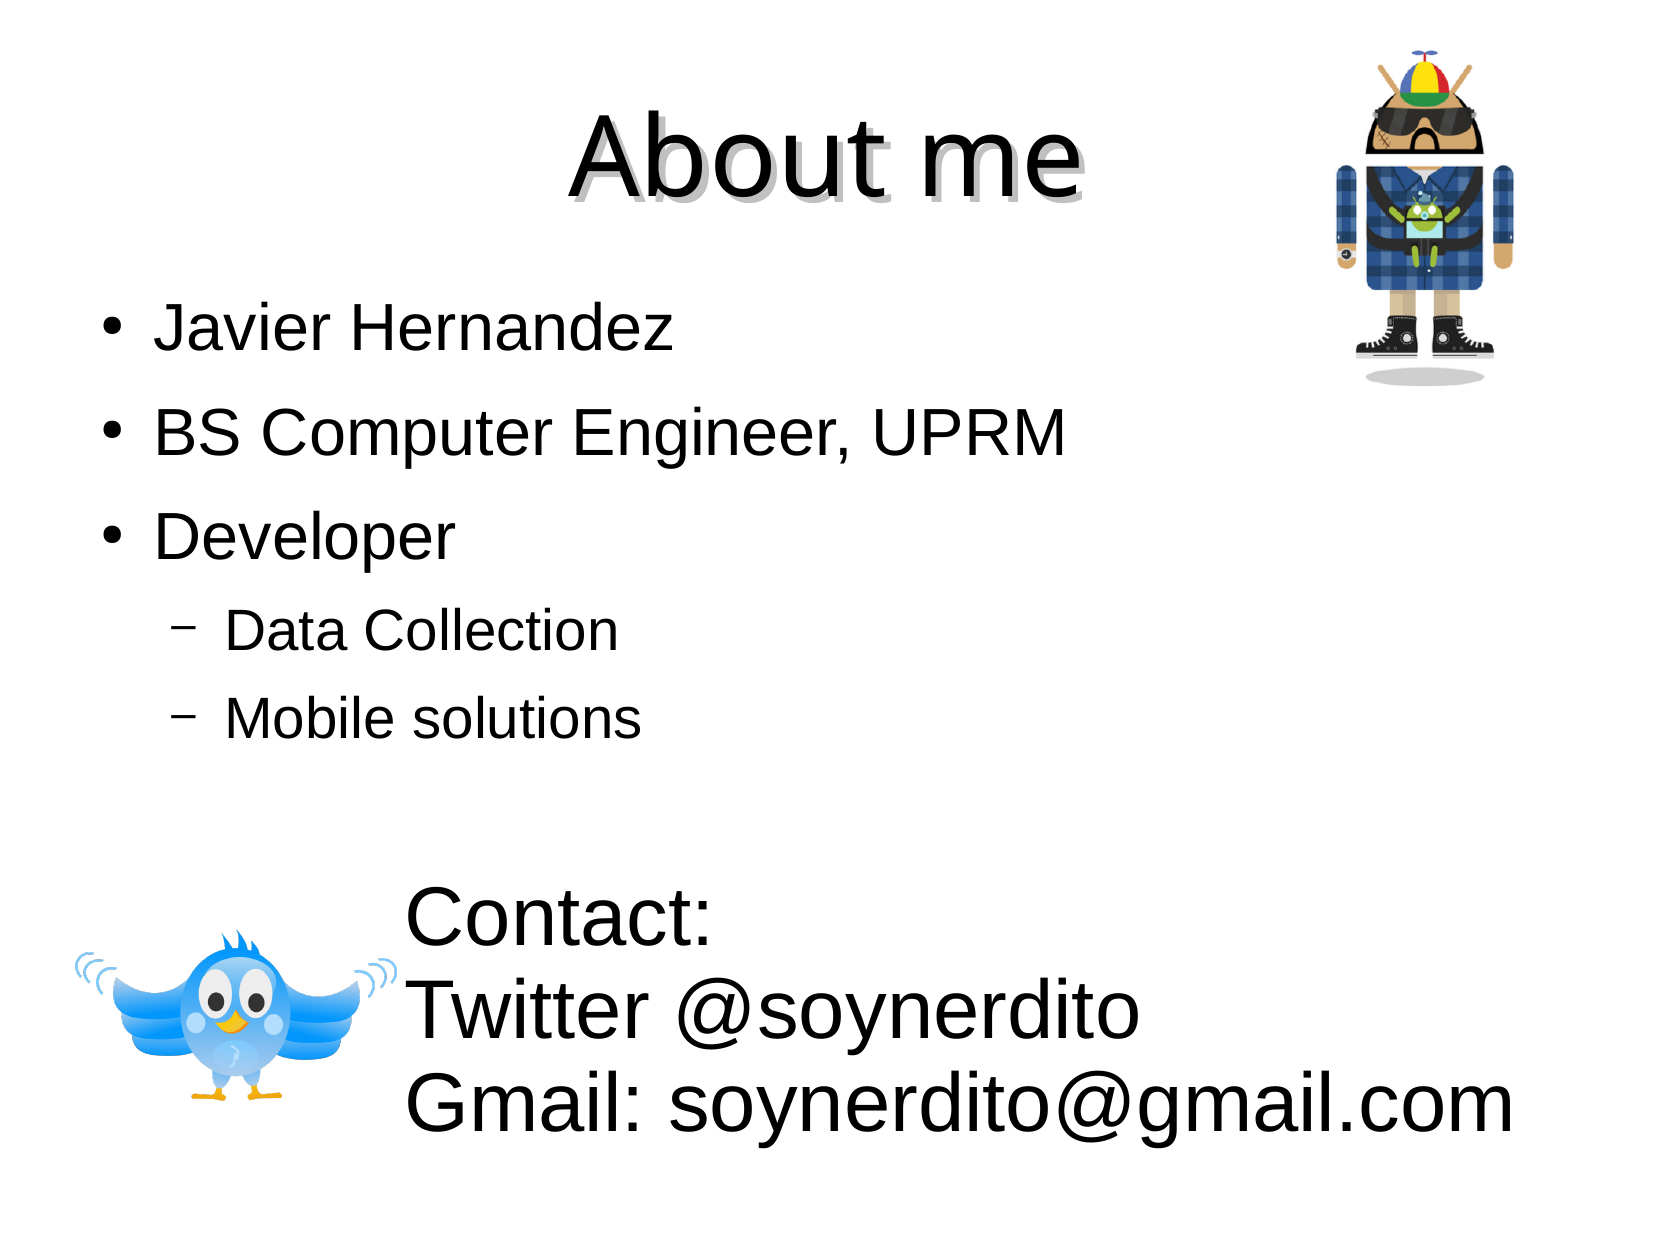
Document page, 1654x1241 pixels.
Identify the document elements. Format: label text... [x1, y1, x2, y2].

text_box Contact: Twitter @soynerdito Gmail: soynerdito@gmail.com [390, 862, 1532, 1186]
title About me [82, 49, 1228, 257]
picture [1228, 29, 1621, 422]
list Javier Hernandez BS Computer Engineer, UPRM Developer Data Collection Mobile solutions [82, 290, 1571, 1010]
picture [75, 929, 397, 1101]
